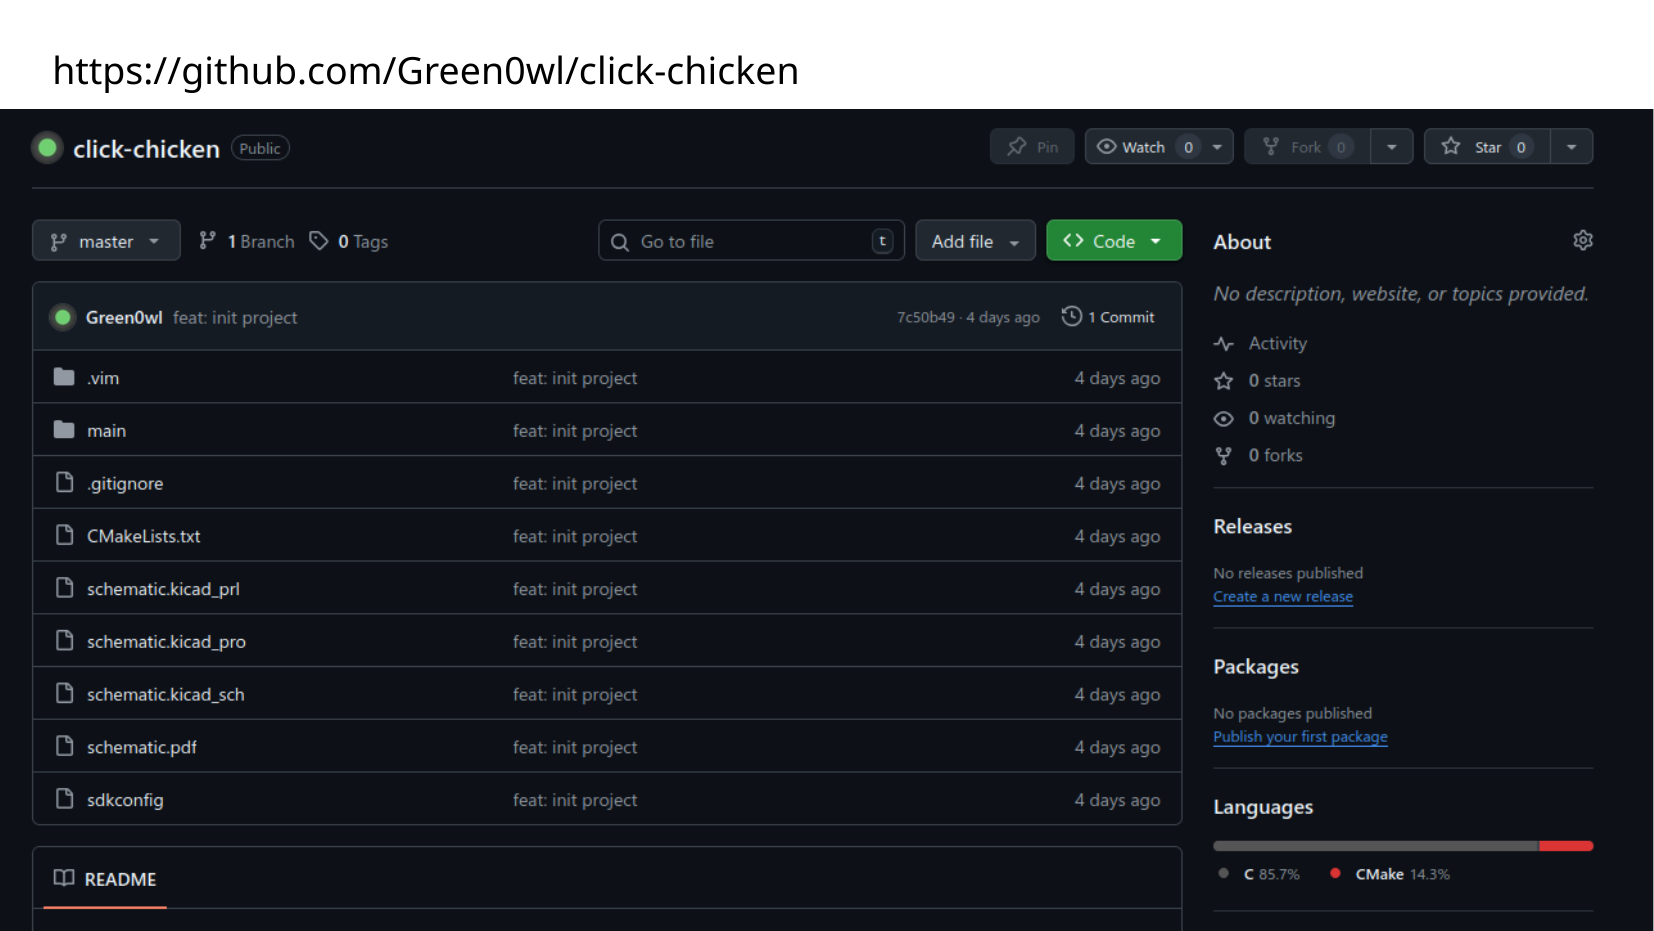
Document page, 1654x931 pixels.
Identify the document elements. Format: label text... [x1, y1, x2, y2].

text_box https://github.com/Green0wl/click-chicken [37, 37, 1238, 99]
picture [0, 109, 1654, 931]
